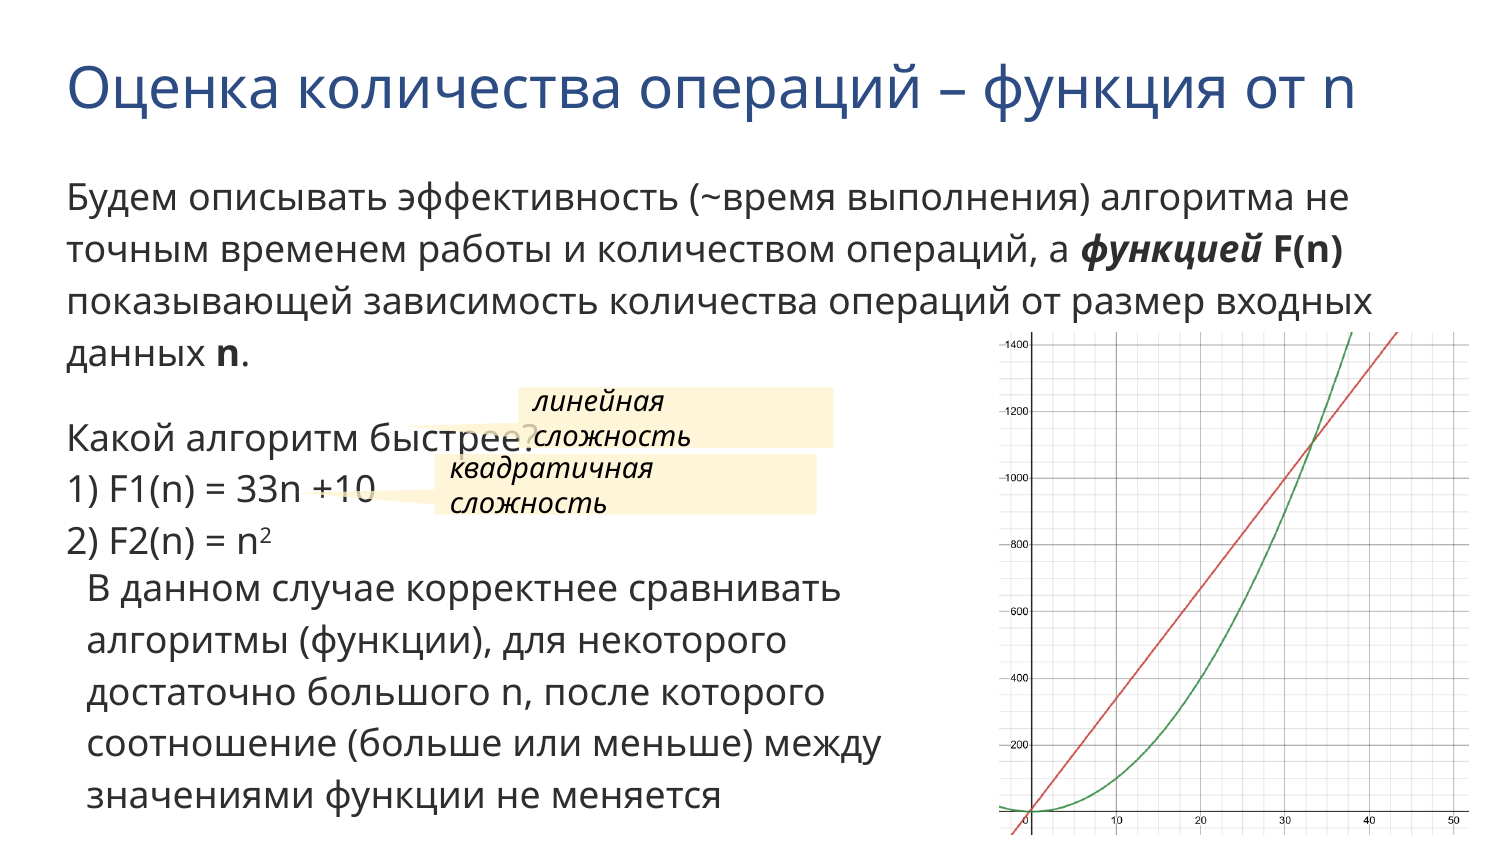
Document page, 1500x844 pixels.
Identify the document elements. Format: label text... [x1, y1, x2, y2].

title Оценка количества операций – функция от n [51, 35, 1449, 130]
list Будем описывать эффективность (~время выполнения) алгоритма не точным временем работы и количеством операций, а функцией F(n) показывающей зависимость количества операций от размер входных данных n. Какой алгоритм быстрее? 1) F1(n) = 33n +10 2) F2(n) = n2 [51, 151, 1449, 521]
list В данном случае корректнее сравнивать алгоритмы (функции), для некоторого достаточно большого n, после которого соотношение (больше или меньше) между значениями функции не меняется [71, 542, 975, 752]
text_box линейная сложность [404, 387, 834, 448]
text_box квадратичная сложность [297, 454, 817, 515]
picture [999, 332, 1469, 835]
